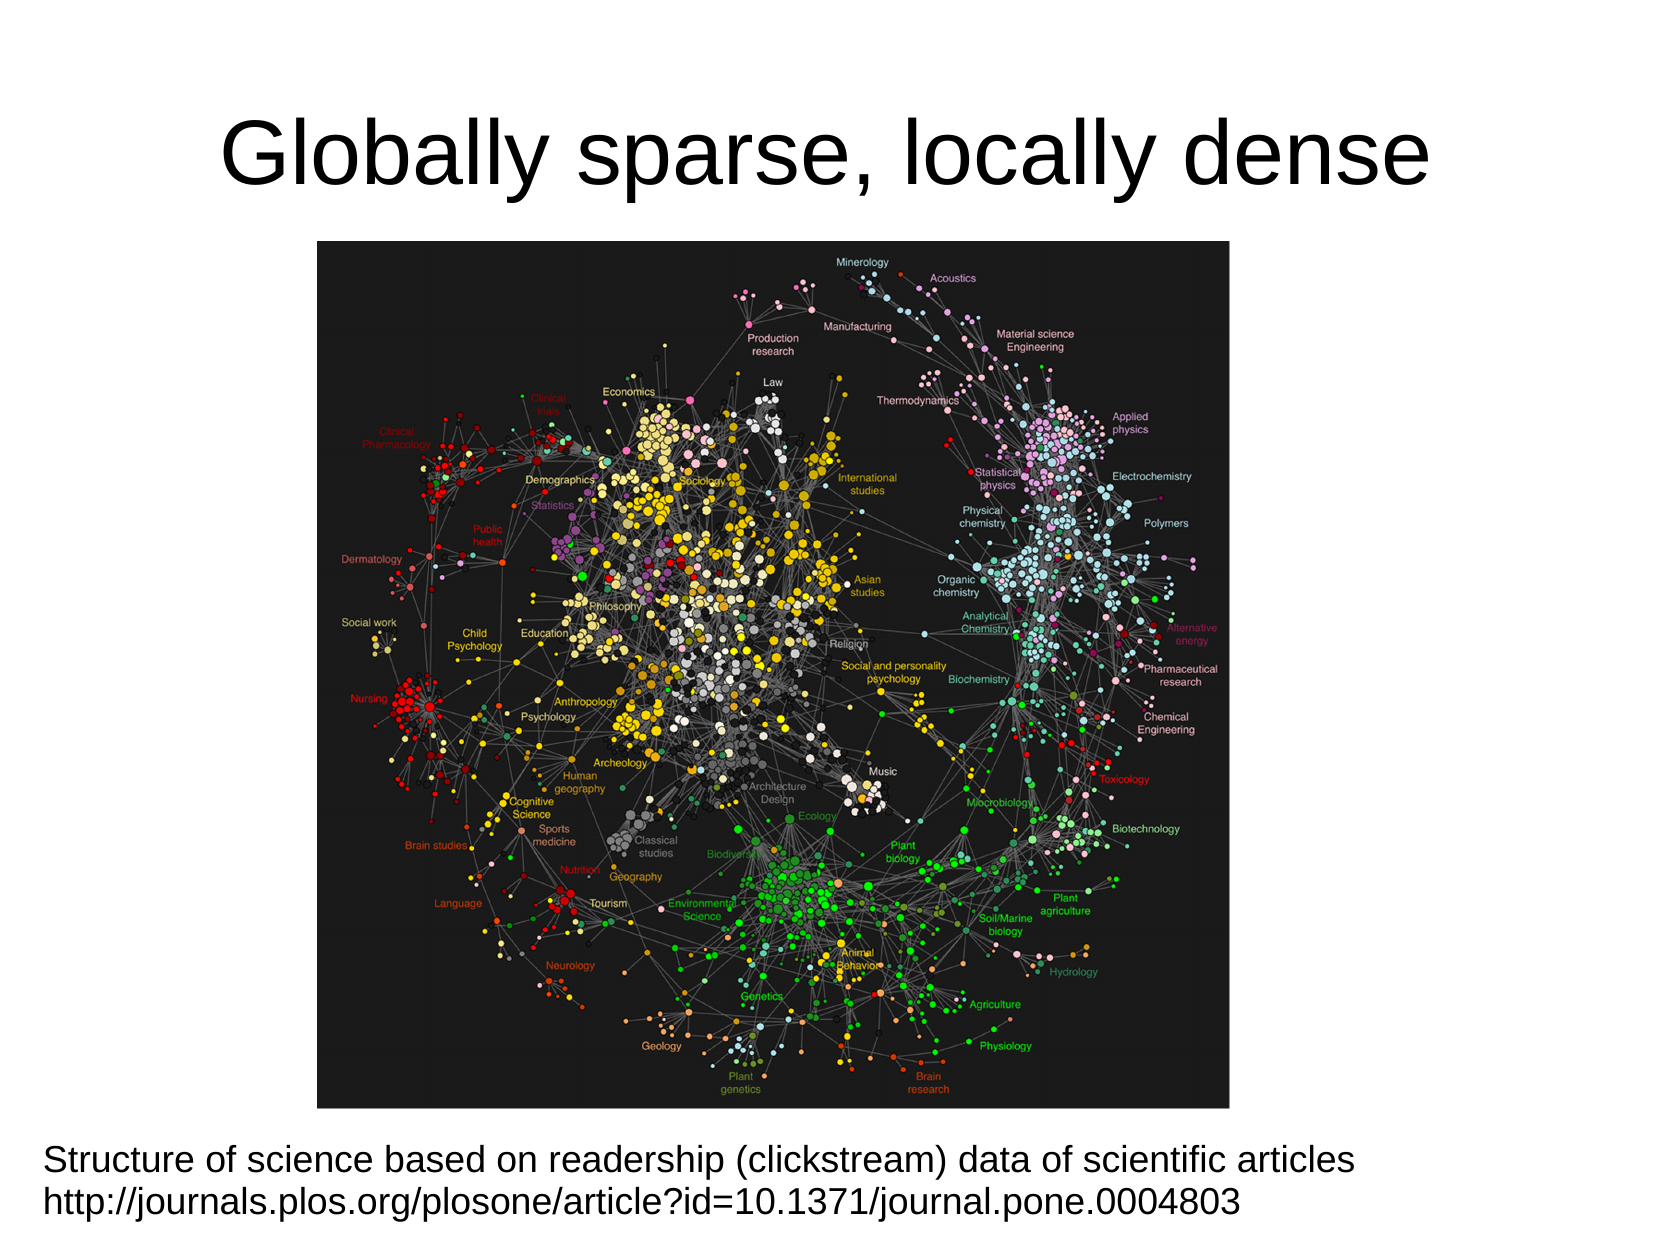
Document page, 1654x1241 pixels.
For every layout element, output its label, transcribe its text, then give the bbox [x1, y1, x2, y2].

picture [315, 239, 1231, 1111]
text_box Structure of science based on readership (clickstream) data of scientific articles http://journals.plos.org/plosone/article?id=10.1371/journal.pone.0004803 [28, 1131, 1604, 1231]
title Globally sparse, locally dense [82, 49, 1571, 257]
